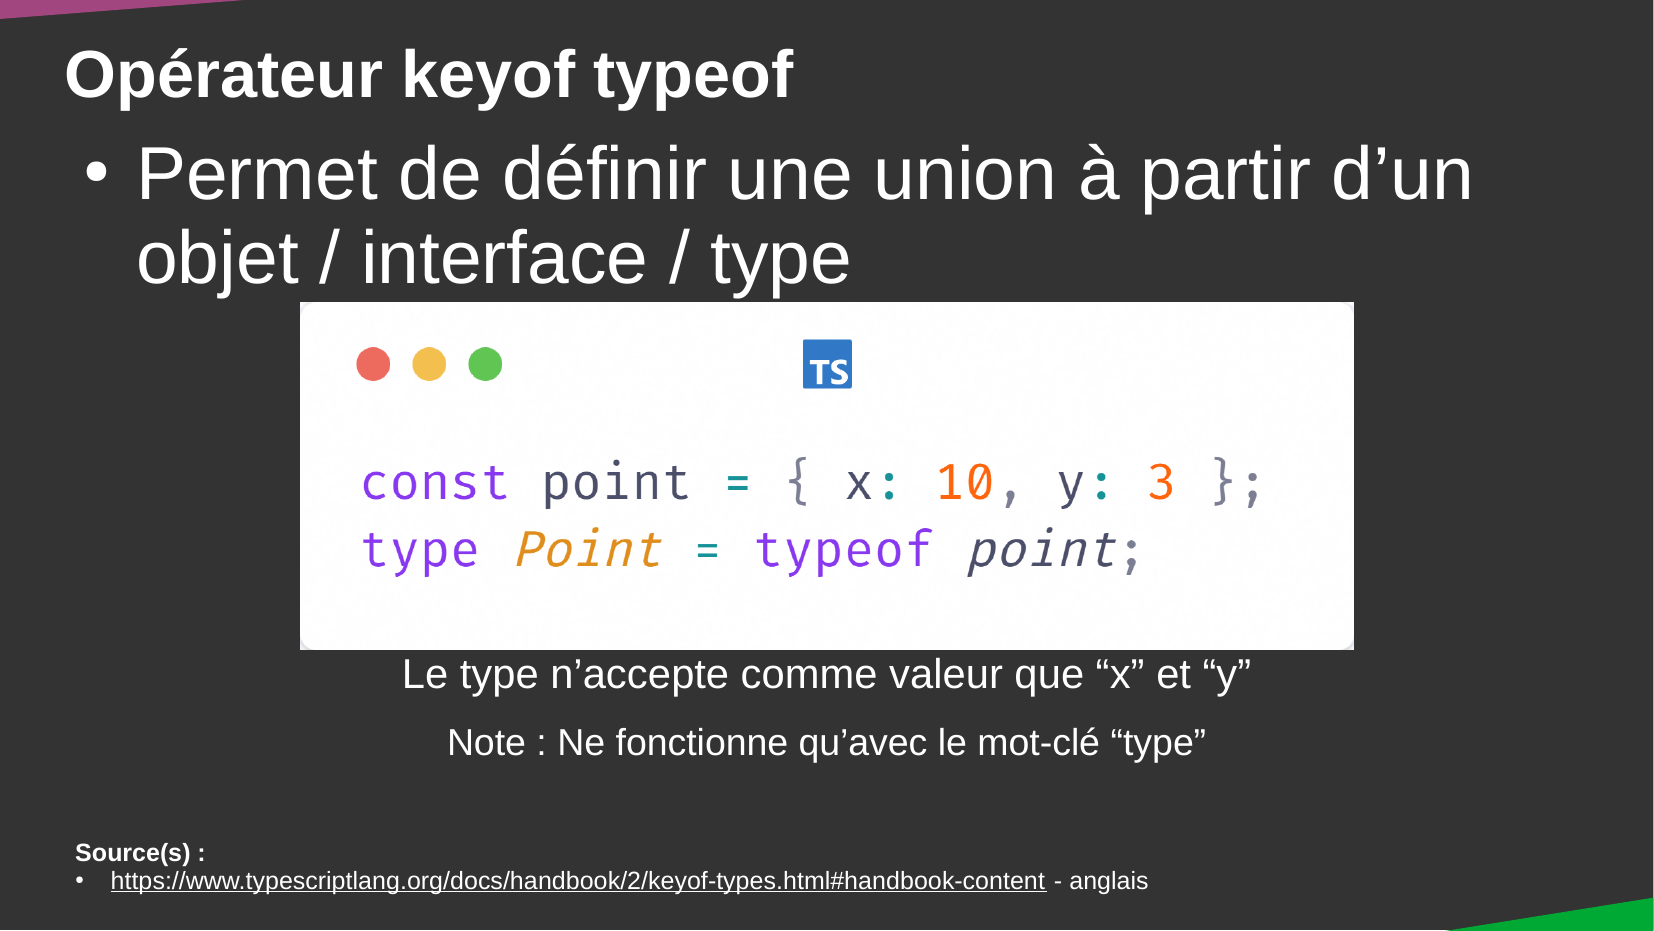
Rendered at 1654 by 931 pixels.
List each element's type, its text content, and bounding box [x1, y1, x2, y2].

list Permet de définir une union à partir d’un objet / interface / type [65, 131, 1544, 308]
text_box Le type n’accepte comme valeur que “x” et “y” [85, 643, 1568, 713]
text_box [1444, 897, 1654, 931]
text_box Source(s) : https://www.typescriptlang.org/docs/handbook/2/keyof-types.html#handbook-content - anglais [60, 793, 1546, 903]
title Opérateur keyof typeof [64, 37, 1365, 113]
picture [300, 302, 1354, 643]
text_box Note : Ne fonctionne qu’avec le mot-clé “type” [85, 713, 1568, 784]
text_box [0, 0, 245, 19]
